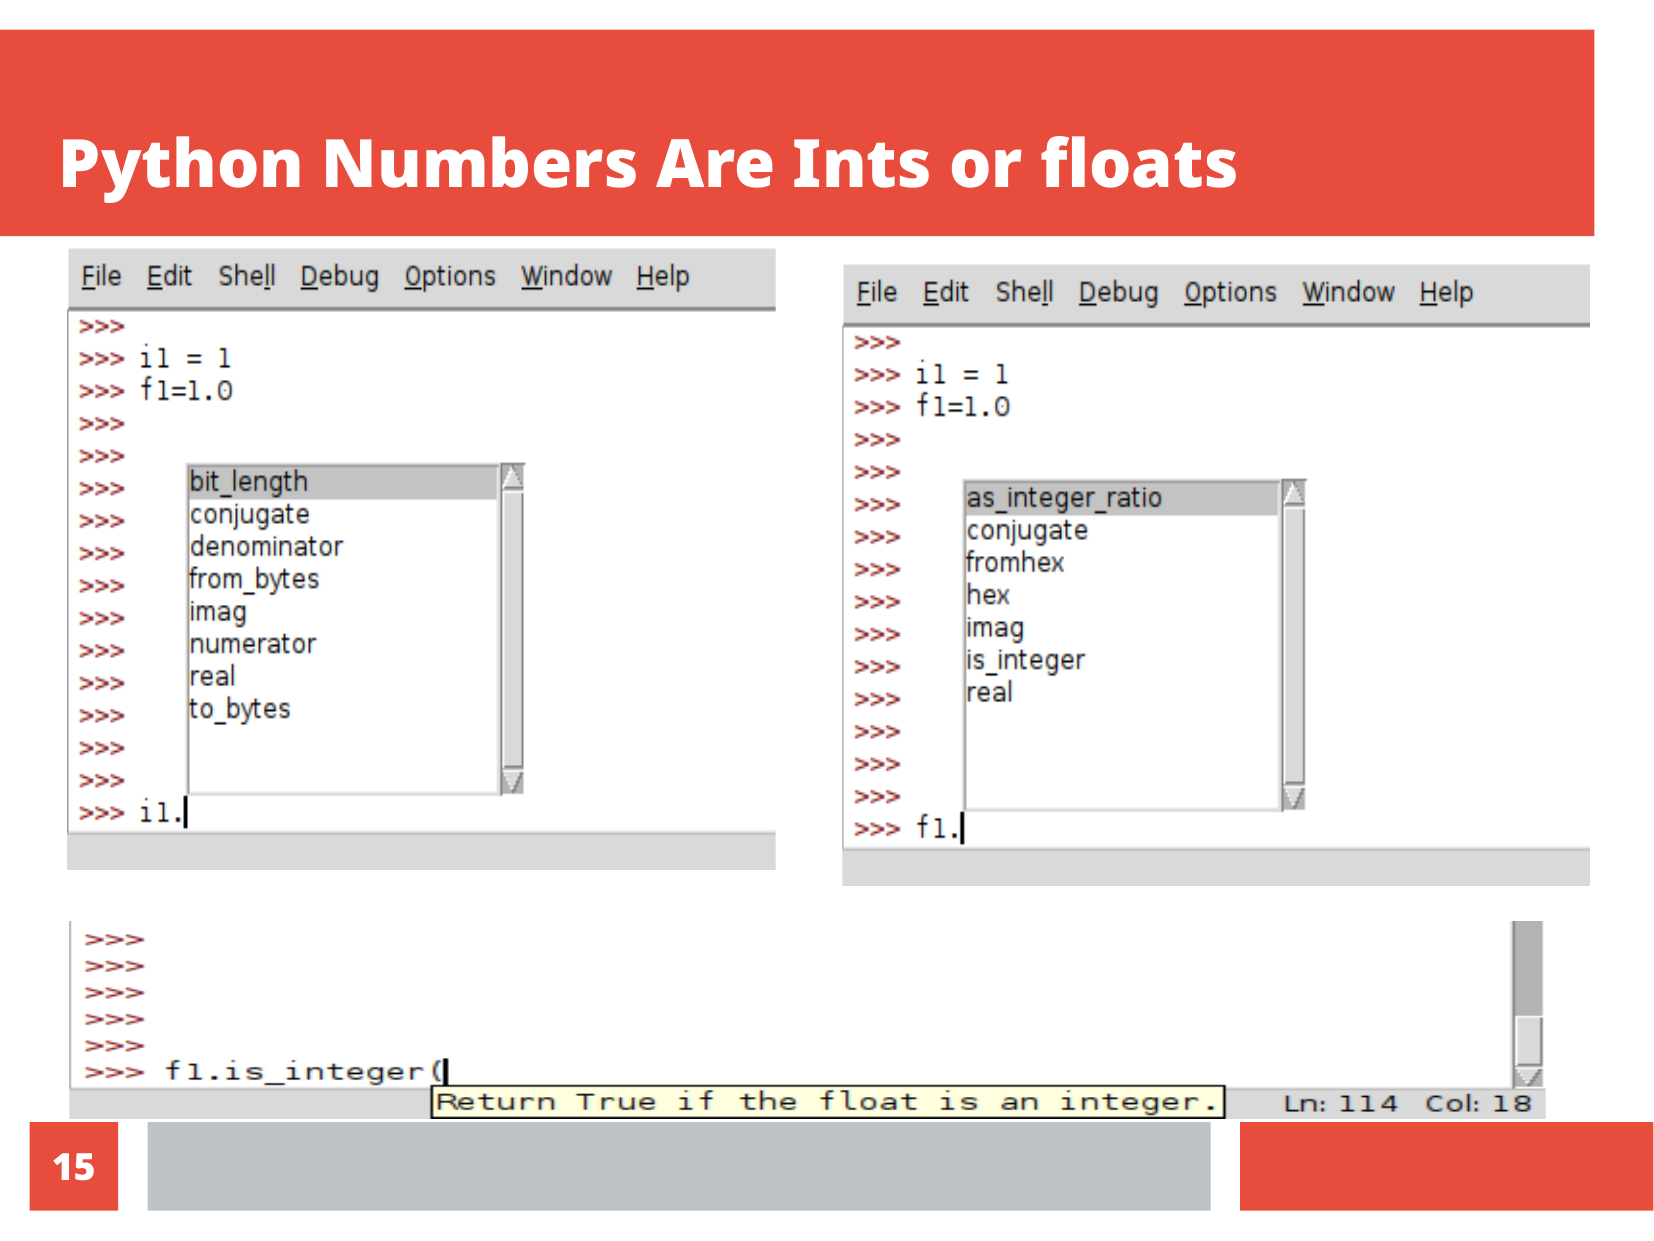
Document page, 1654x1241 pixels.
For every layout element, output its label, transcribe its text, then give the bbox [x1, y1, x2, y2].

picture [842, 263, 1591, 886]
picture [69, 921, 1546, 1119]
title Python Numbers Are Ints or floats [59, 59, 1595, 207]
picture [67, 247, 776, 870]
